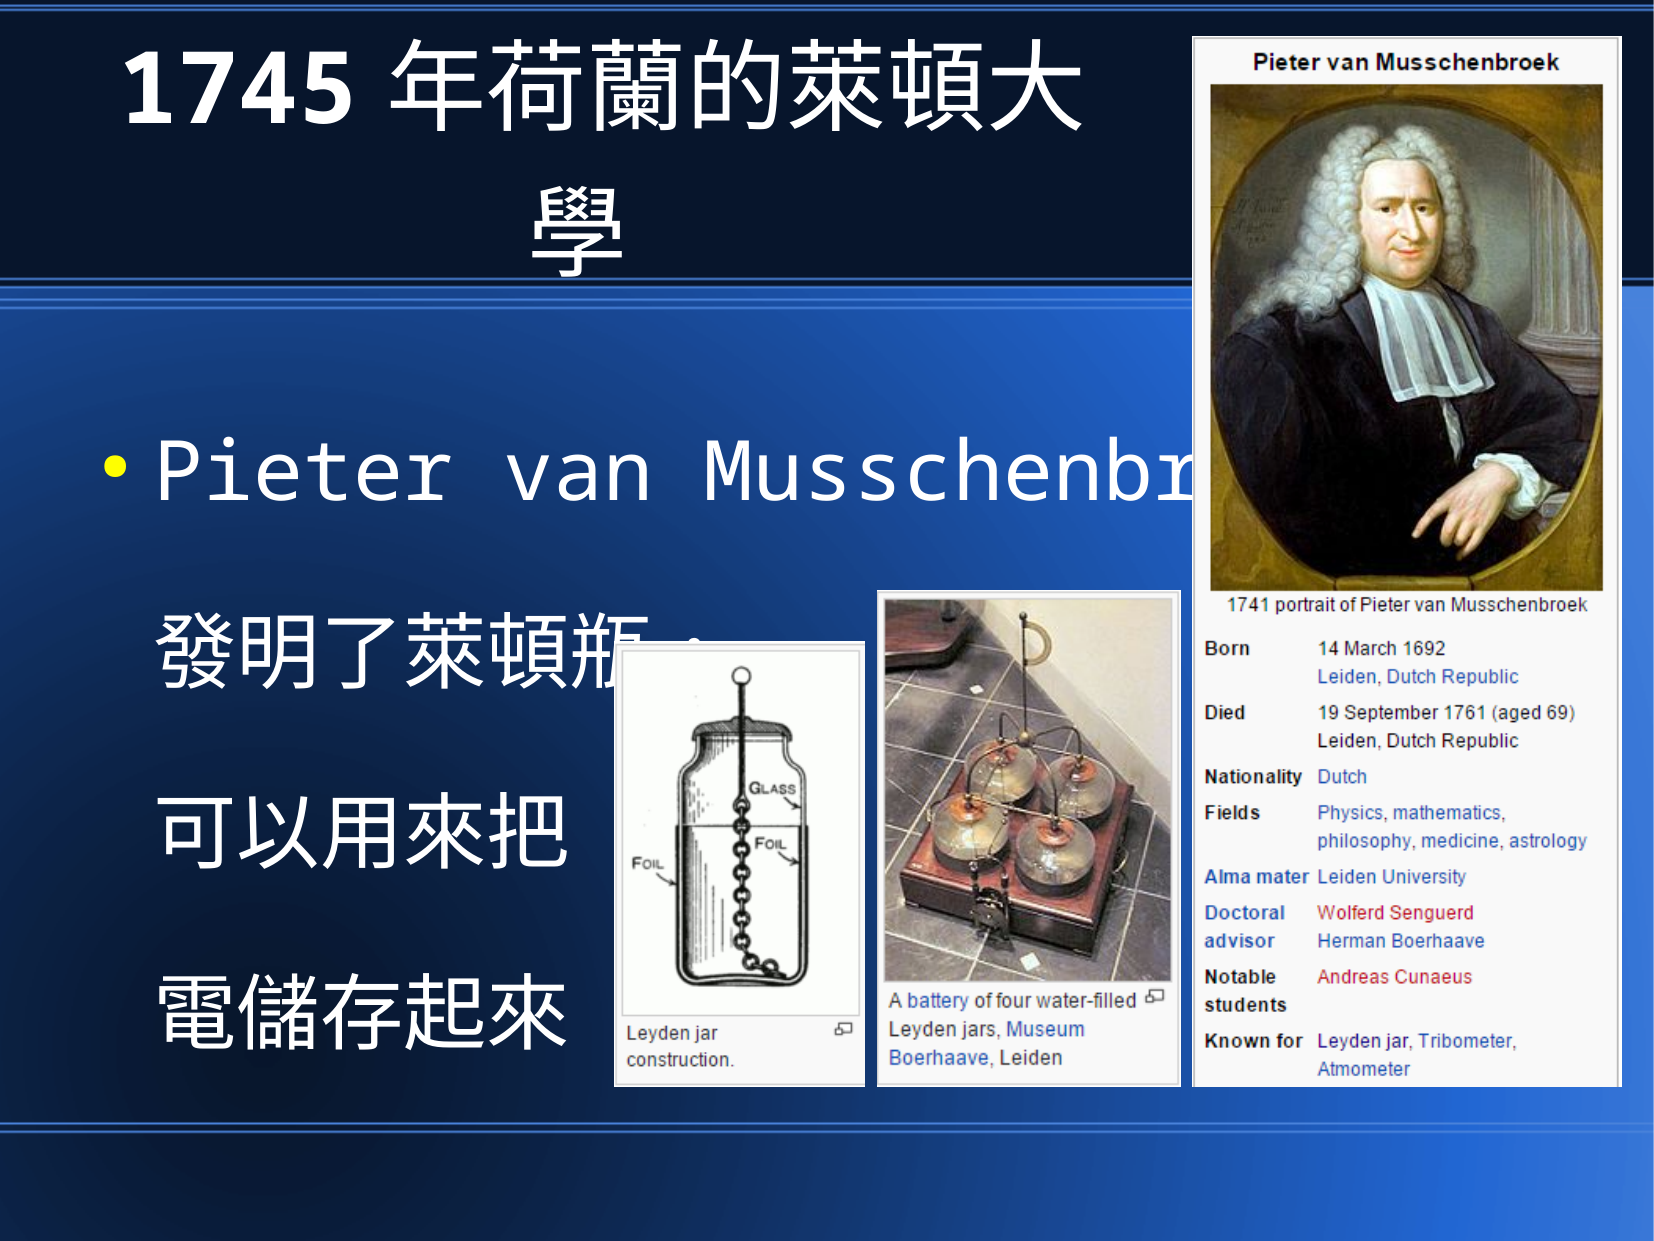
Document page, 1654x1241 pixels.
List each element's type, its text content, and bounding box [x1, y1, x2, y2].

picture [877, 590, 1181, 1087]
list Pieter van Musschenbroek 發明了萊頓瓶， 可以用來把 電儲存起來 [82, 355, 1571, 1241]
picture [614, 641, 865, 1087]
title 1745年荷蘭的萊頓大學 [82, 32, 1123, 274]
picture [0, 0, 1654, 1241]
